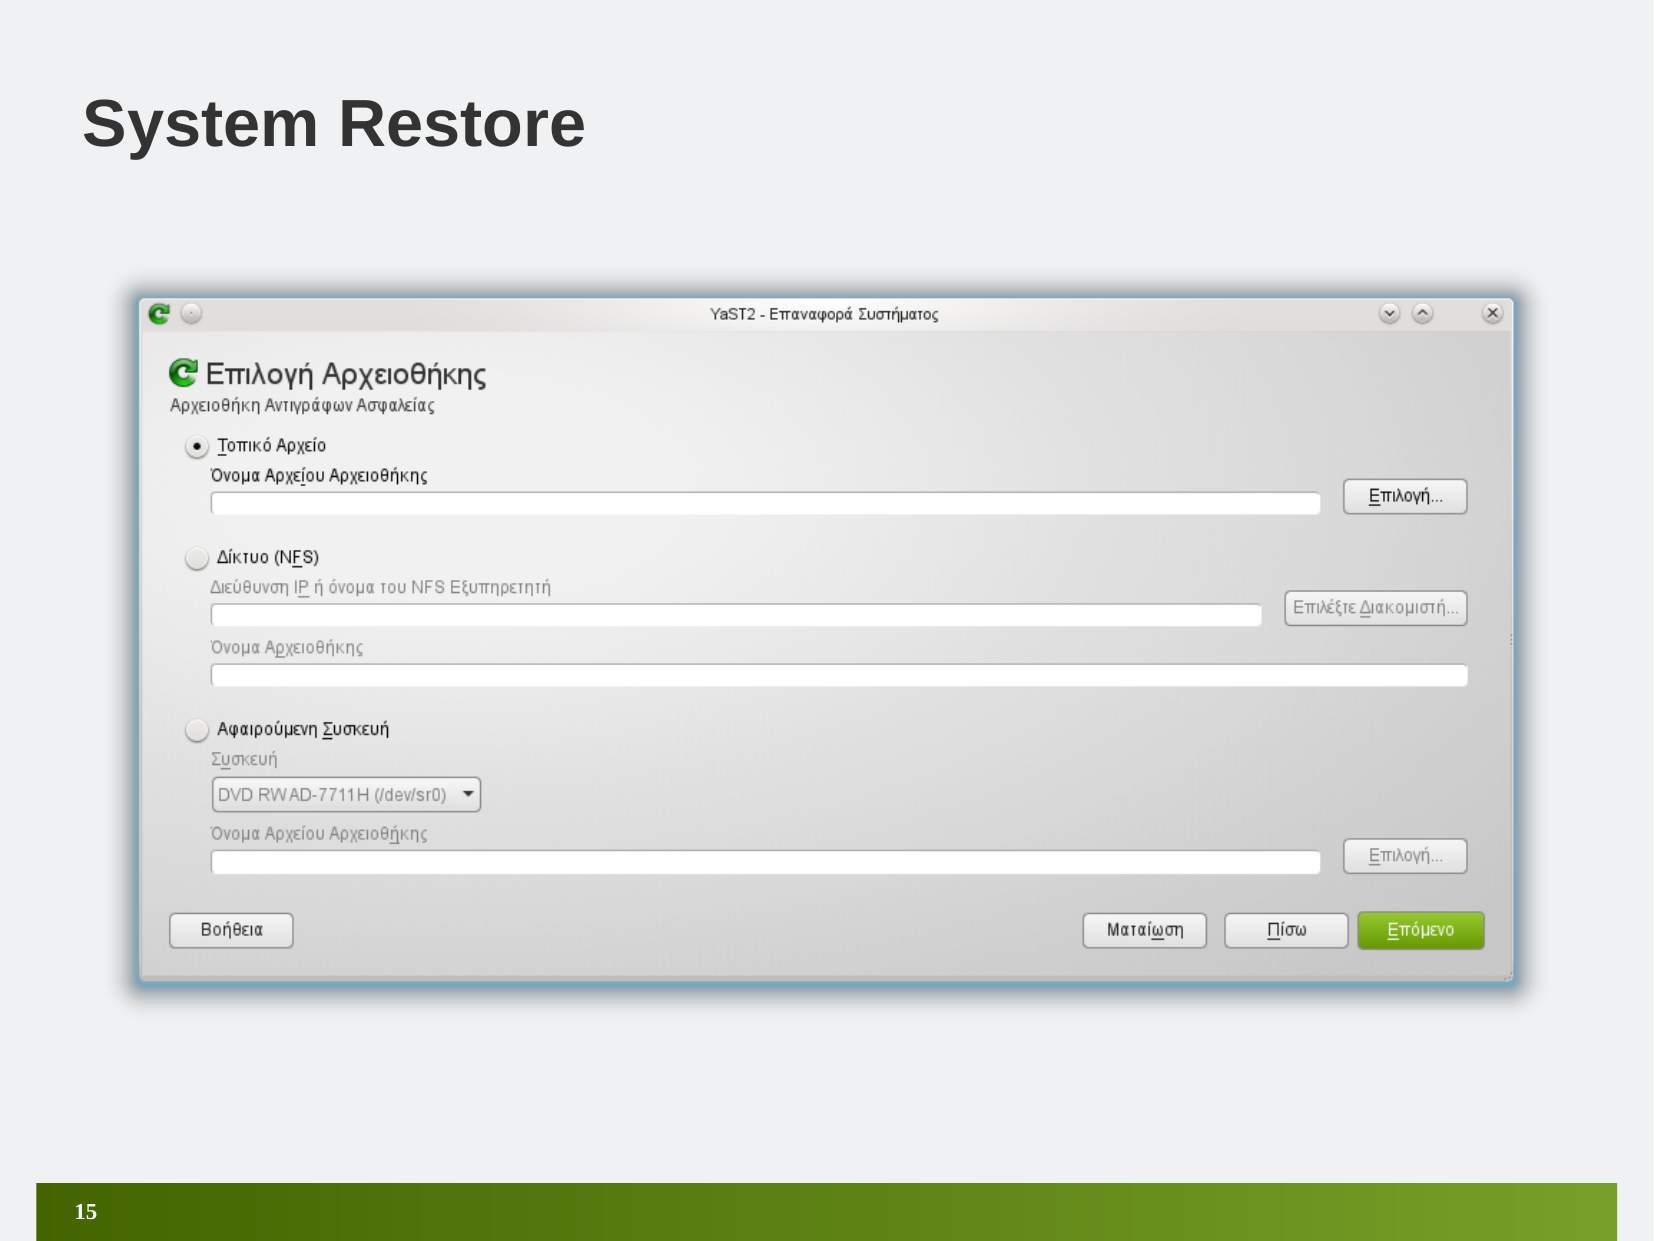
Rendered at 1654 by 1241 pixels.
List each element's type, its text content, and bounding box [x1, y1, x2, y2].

title System Restore [82, 49, 1571, 198]
picture [0, 0, 1654, 1241]
